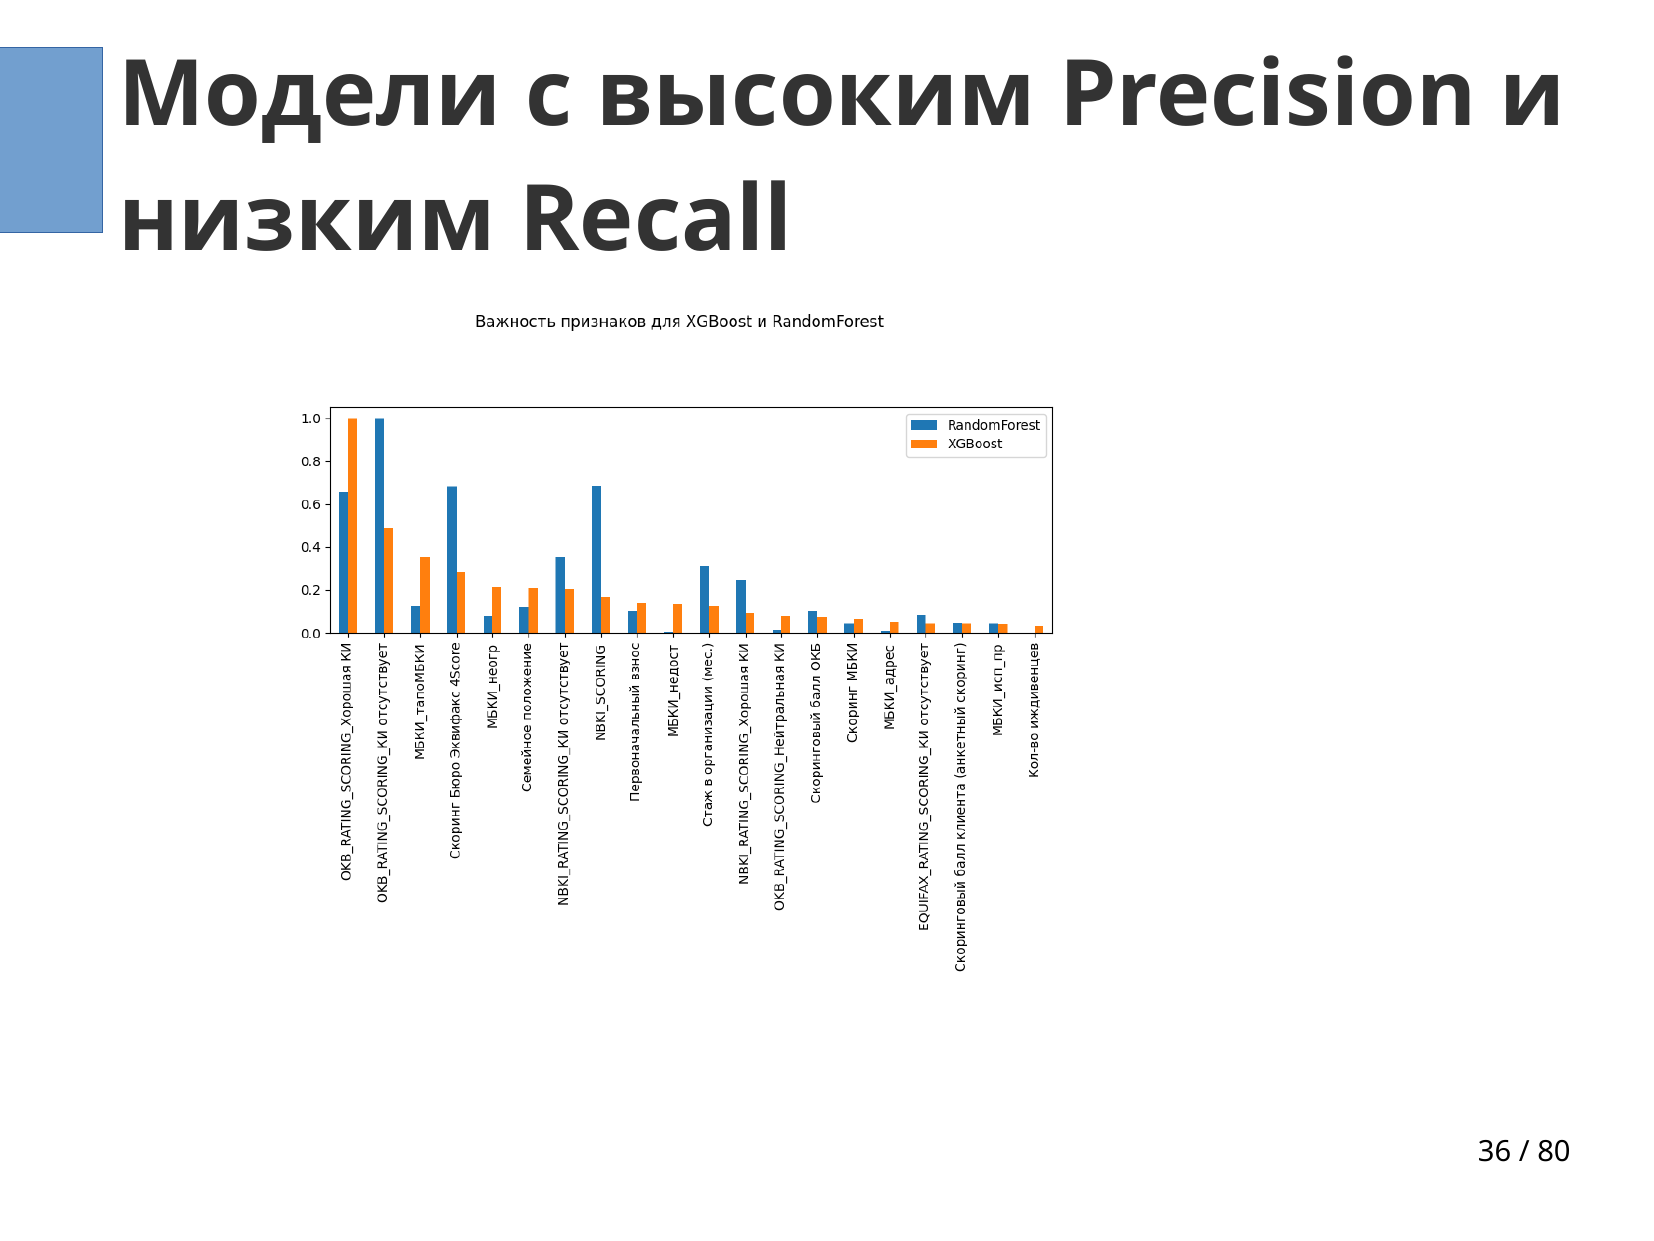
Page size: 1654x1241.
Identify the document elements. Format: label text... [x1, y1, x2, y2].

title Модели с высоким Precision и низким Recall [118, 27, 1571, 278]
text_box [0, 47, 103, 233]
picture [213, 295, 1145, 1227]
